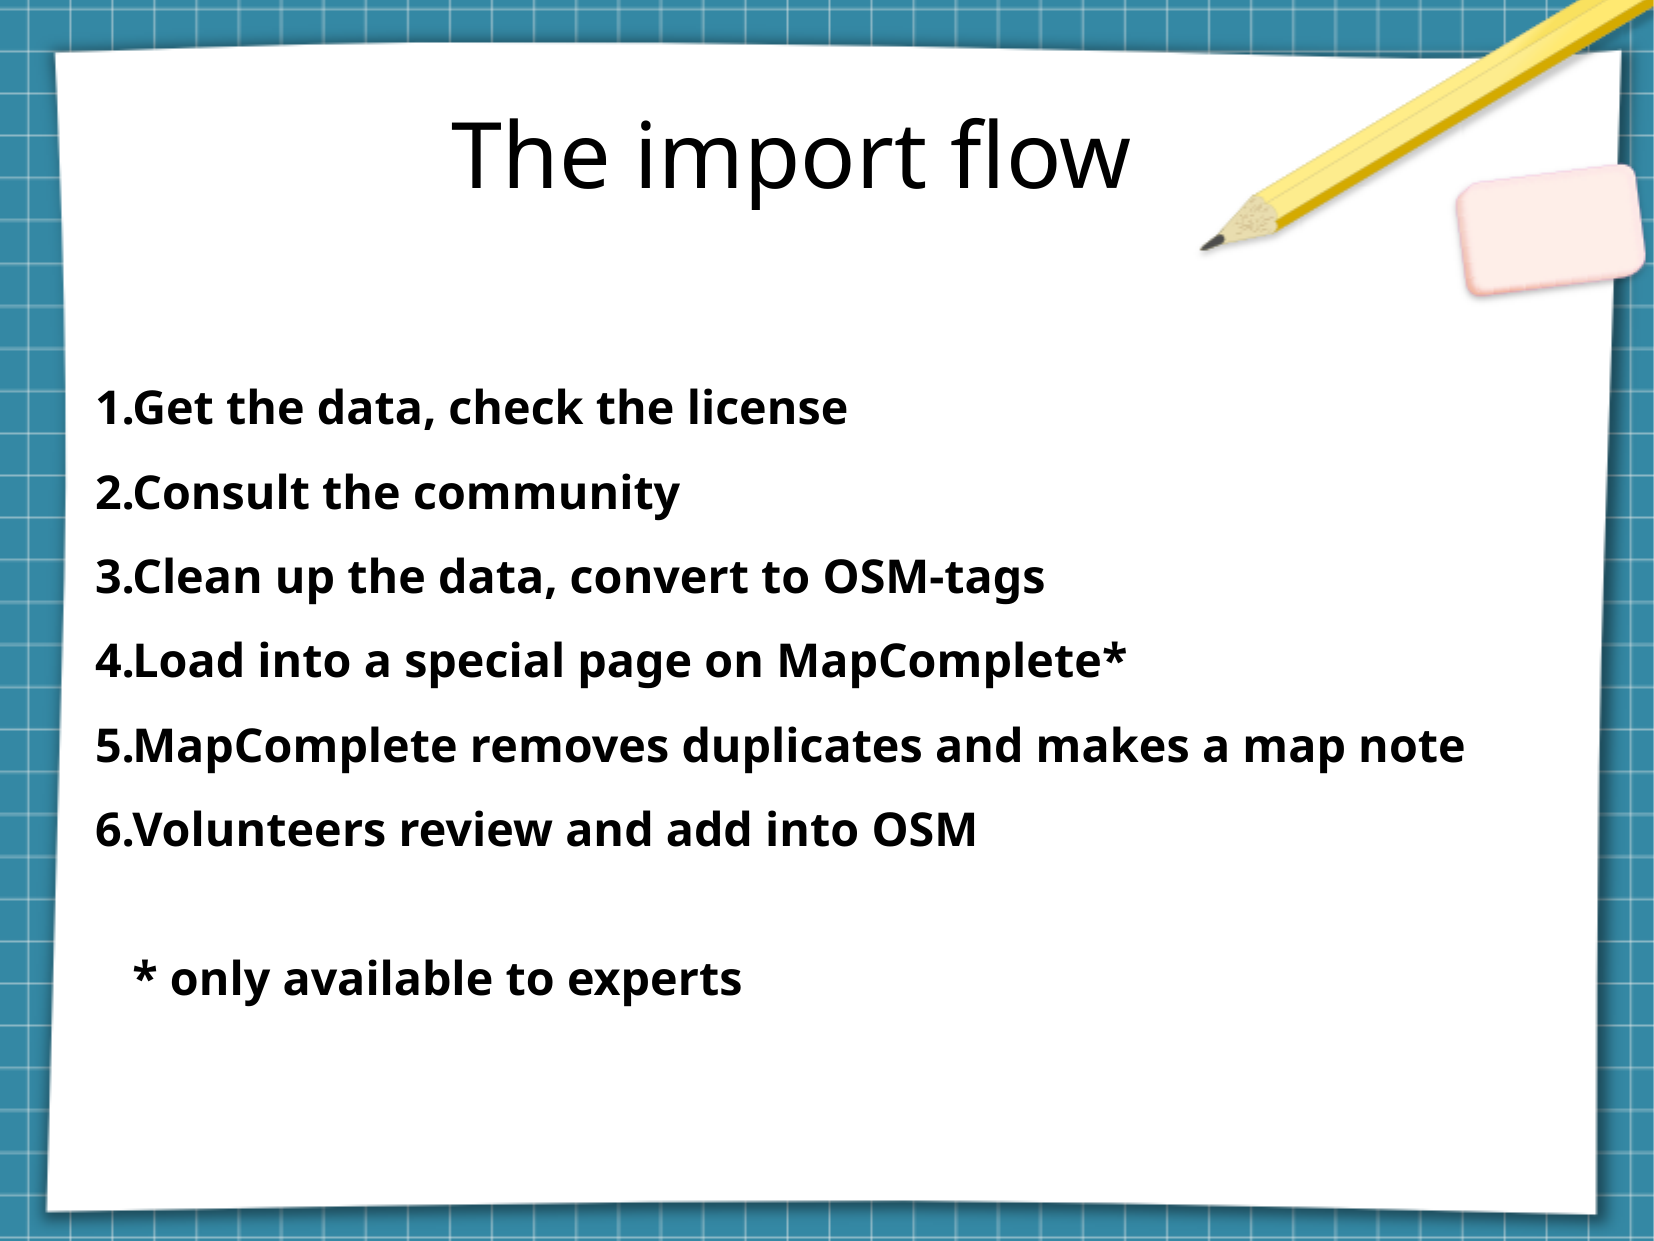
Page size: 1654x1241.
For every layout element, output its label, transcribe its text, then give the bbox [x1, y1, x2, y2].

picture [0, 0, 1654, 1241]
list Get the data, check the license Consult the community Clean up the data, convert to OSM-tags Load into a special page on MapComplete* MapComplete removes duplicates and makes a map note Volunteers review and add into OSM * only available to experts [82, 290, 1571, 1010]
title The import flow [82, 49, 1571, 257]
